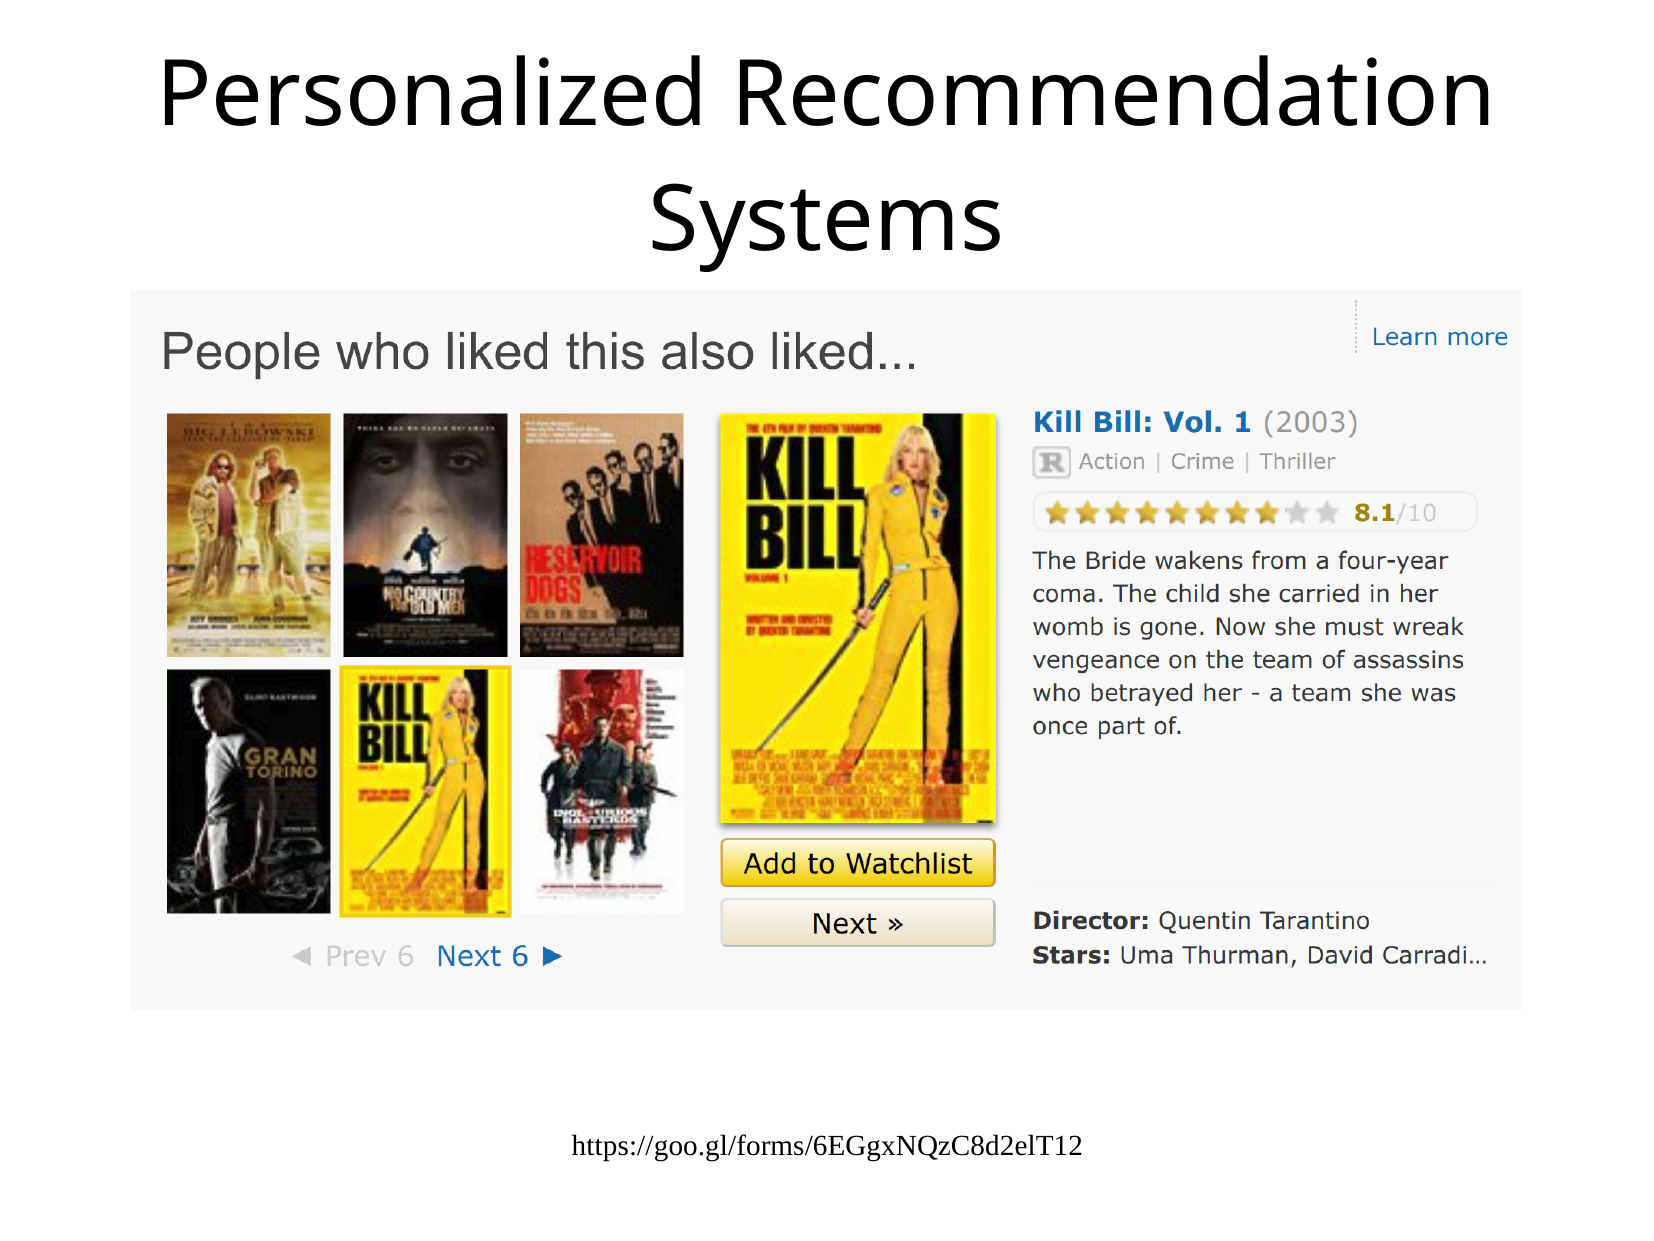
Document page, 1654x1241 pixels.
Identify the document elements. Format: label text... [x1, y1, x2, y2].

picture [131, 290, 1522, 1010]
title Personalized Recommendation Systems [82, 49, 1571, 257]
